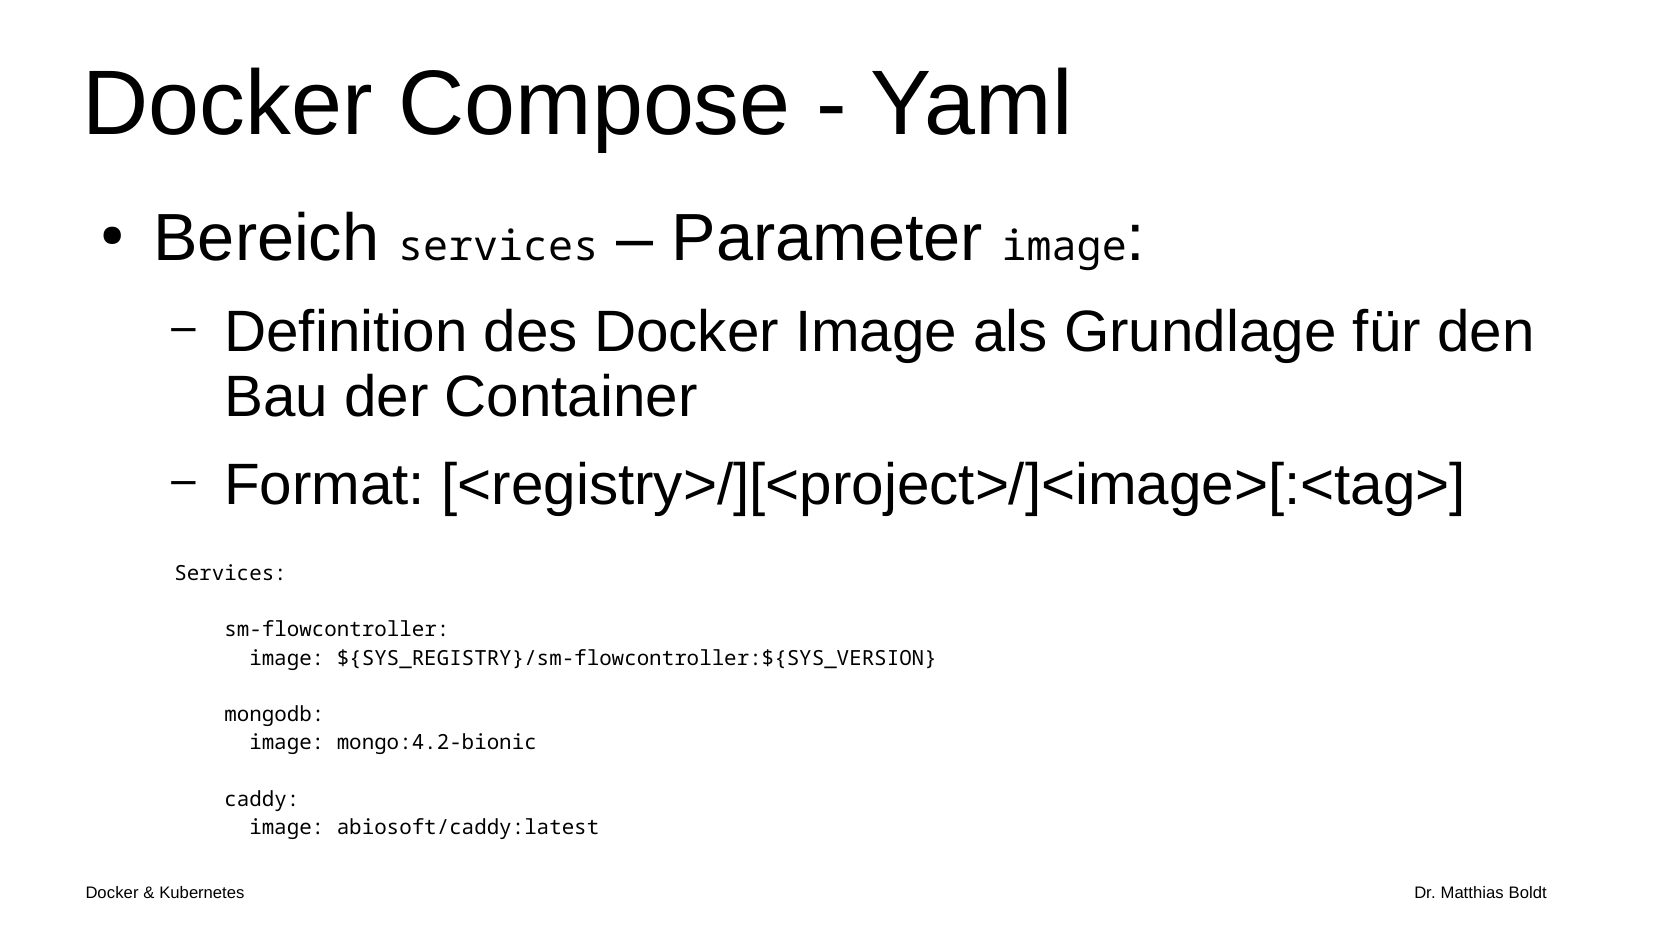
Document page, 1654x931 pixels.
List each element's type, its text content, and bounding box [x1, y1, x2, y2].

title Docker Compose - Yaml [82, 25, 1571, 181]
text_box Docker & Kubernetes Dr. Matthias Boldt [70, 875, 1563, 910]
list Bereich services – Parameter image: Definition des Docker Image als Grundlage für den Bau der Container Format: [<registry>/][<project>/]<image>[:<tag>] [82, 199, 1595, 845]
text_box Services: sm-flowcontroller: image: ${SYS_REGISTRY}/sm-flowcontroller:${SYS_VERSION} mongodb: image: mongo:4.2-bionic caddy: image: abiosoft/caddy:latest [159, 550, 1518, 824]
